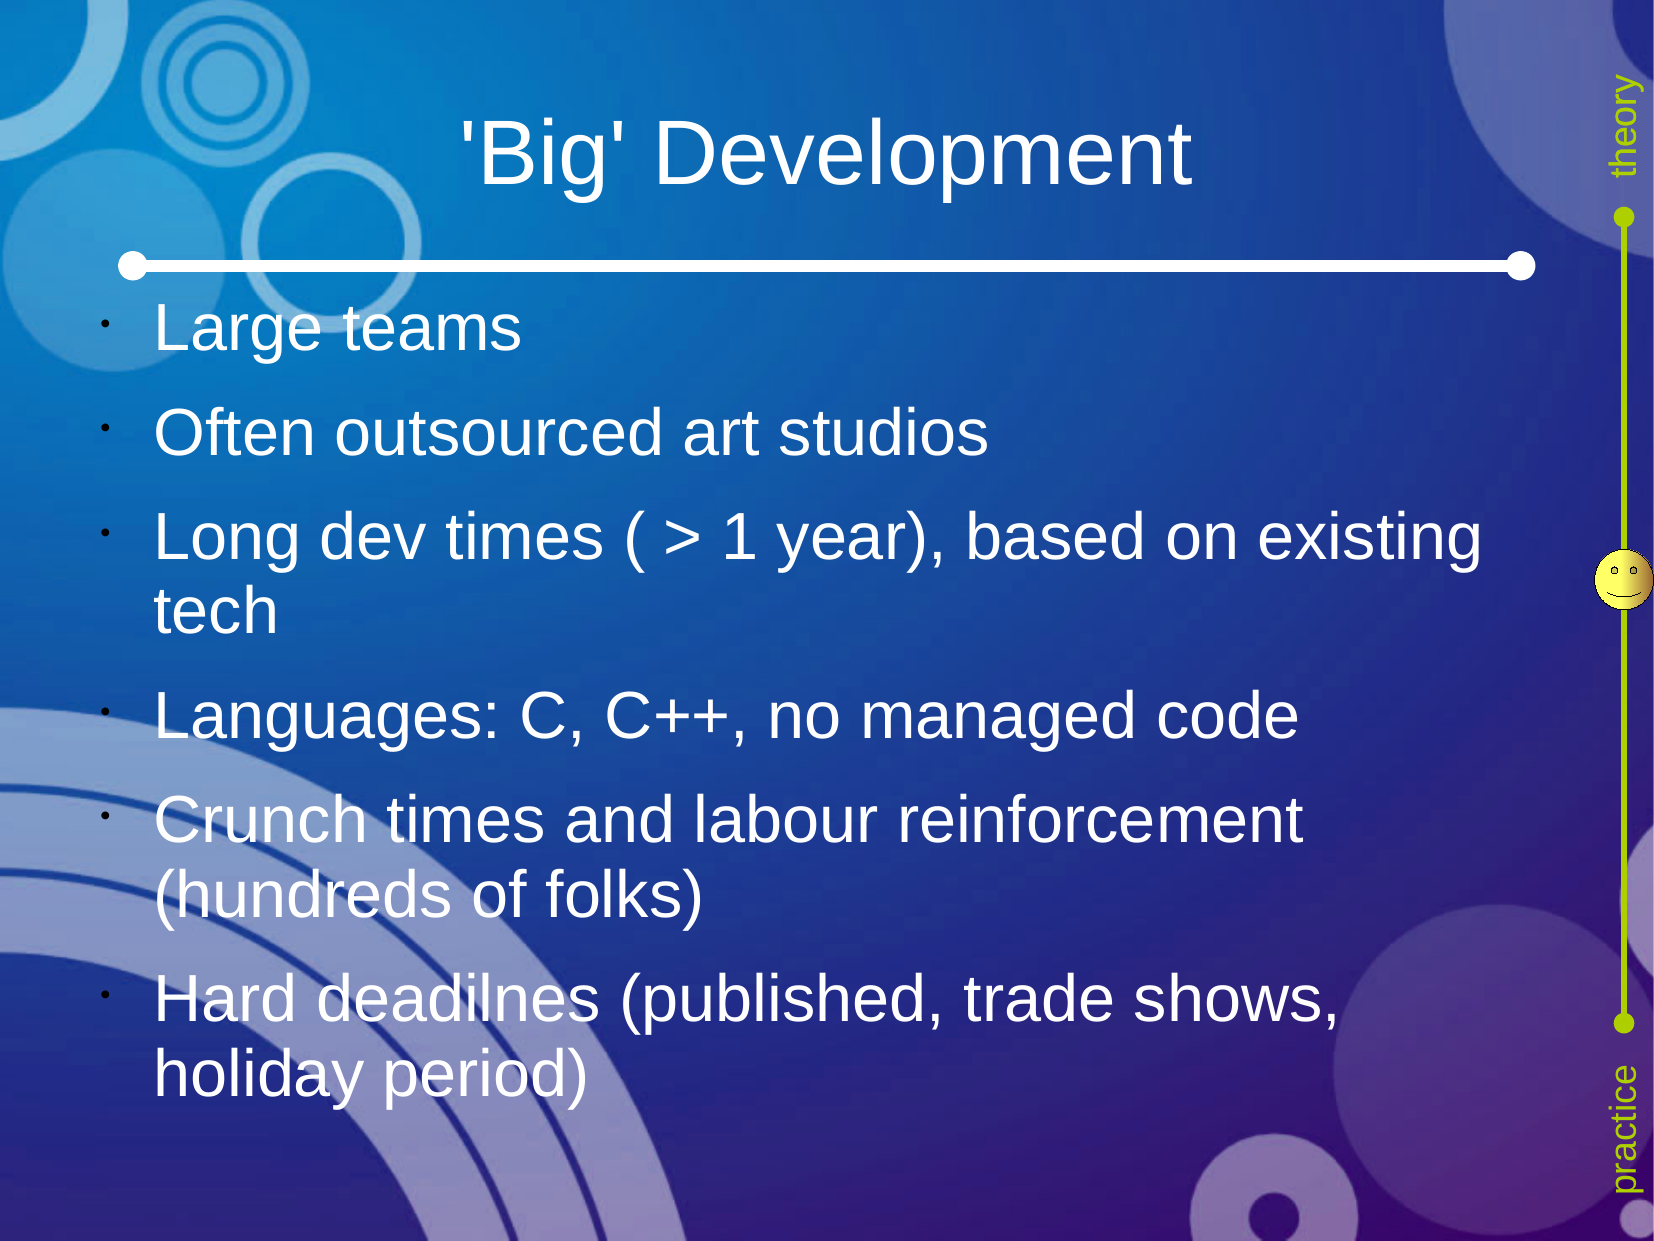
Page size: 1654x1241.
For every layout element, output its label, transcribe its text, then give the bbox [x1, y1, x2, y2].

text_box [1594, 549, 1654, 610]
title 'Big' Development [82, 56, 1571, 250]
picture [0, 0, 1654, 1241]
list Large teams Often outsourced art studios Long dev times ( > 1 year), based on existing tech Languages: C, C++, no managed code Crunch times and labour reinforcement (hundreds of folks) Hard deadilnes (published, trade shows, holiday period) [82, 290, 1571, 1186]
